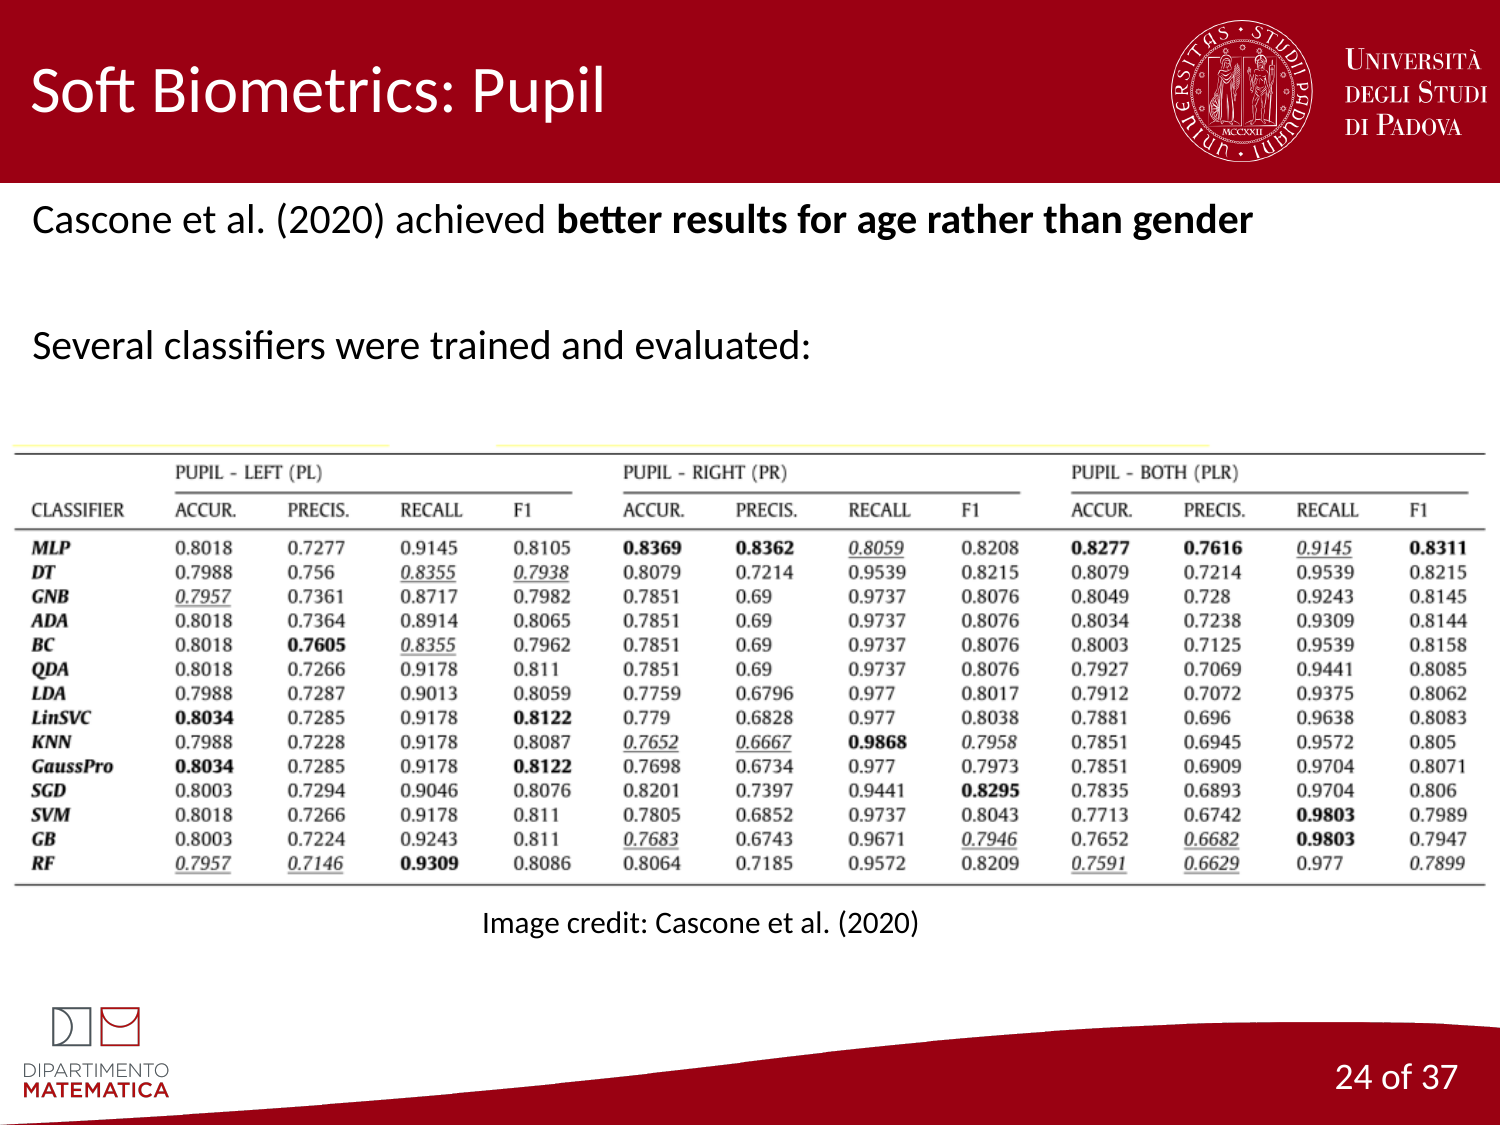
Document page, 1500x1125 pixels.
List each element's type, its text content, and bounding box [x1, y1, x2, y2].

slide_number 24 of 37 [1136, 1044, 1474, 1104]
picture [2, 435, 1500, 901]
title Soft Biometrics: Pupil [0, 0, 1159, 183]
text_box Cascone et al. (2020) achieved better results for age rather than gender Several classifiers were trained and evaluated: [17, 195, 1471, 421]
text_box Image credit: Cascone et al. (2020) [467, 903, 1082, 961]
picture [1171, 20, 1487, 162]
picture [0, 1007, 1500, 1125]
